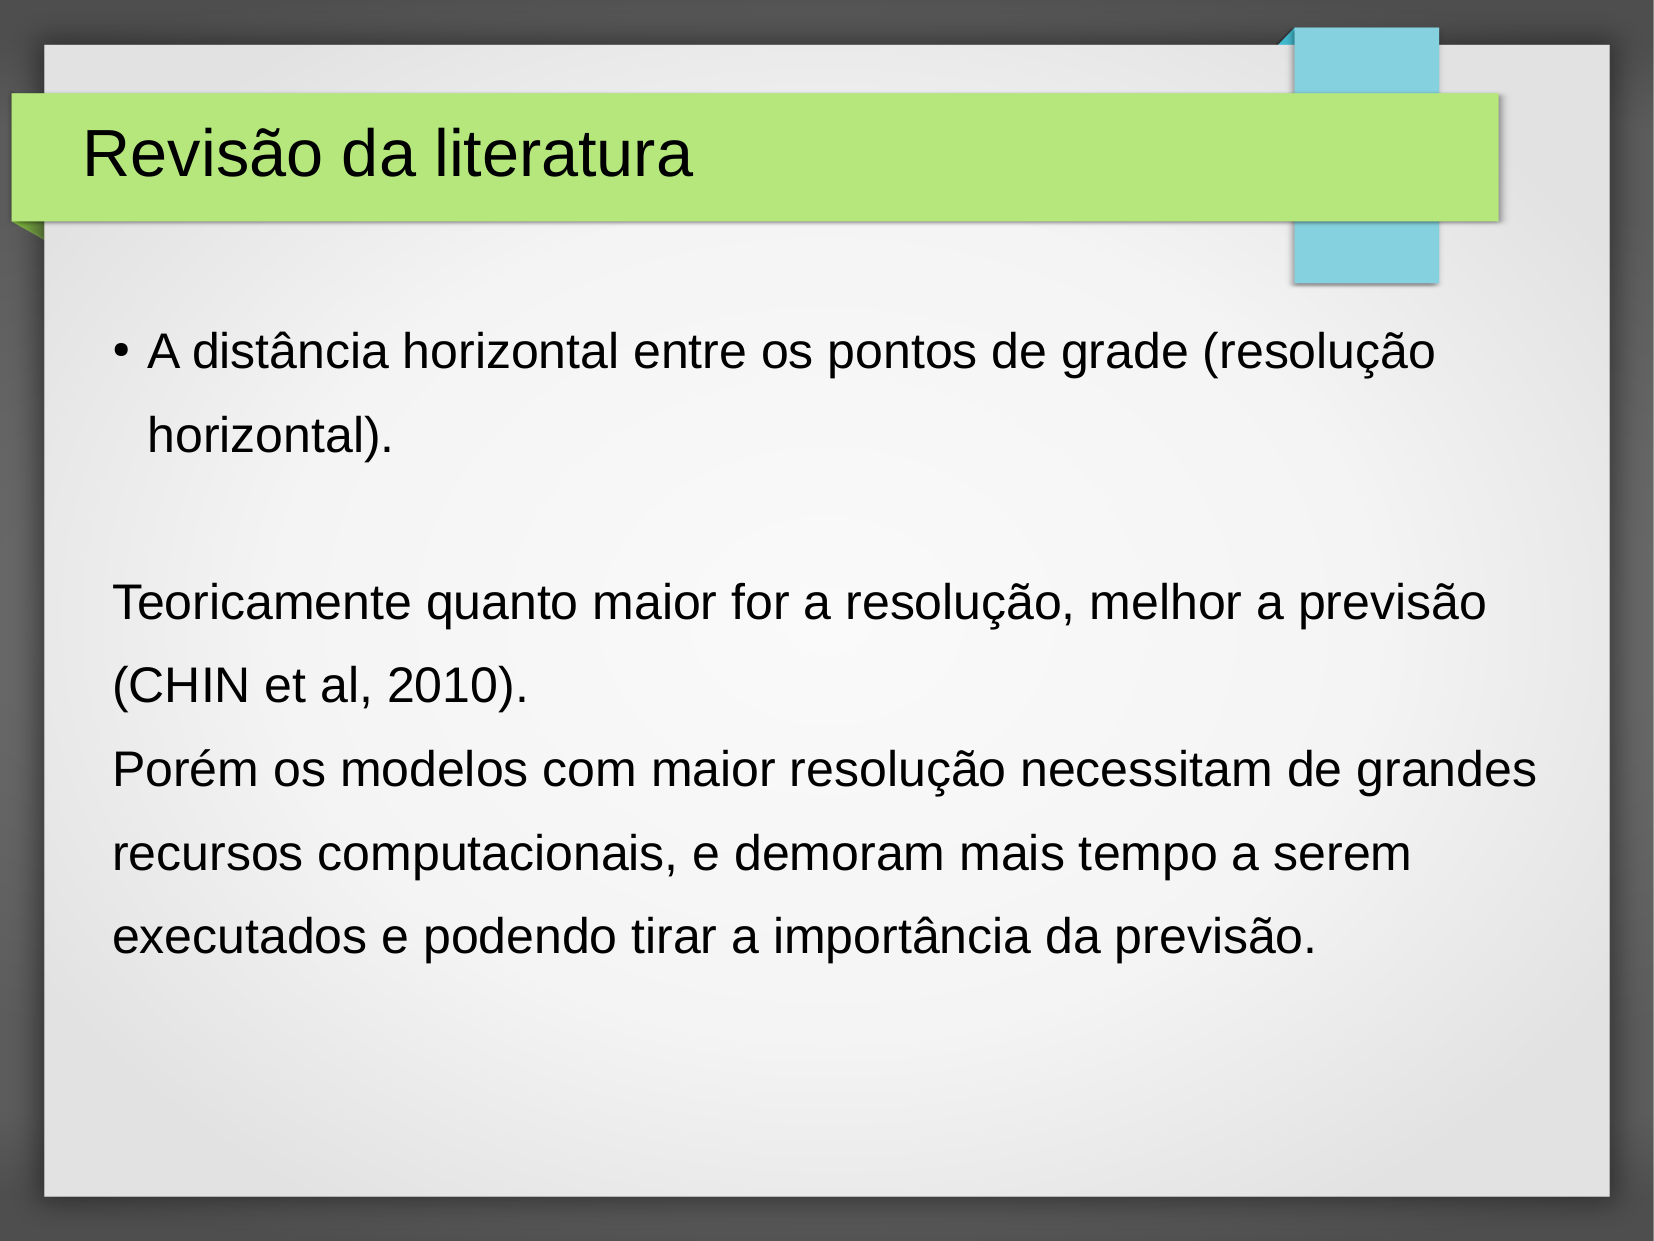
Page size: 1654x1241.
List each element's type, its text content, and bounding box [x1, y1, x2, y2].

picture [0, 0, 1654, 1241]
list A distância horizontal entre os pontos de grade (resolução horizontal). Teoricamente quanto maior for a resolução, melhor a previsão (CHIN et al, 2010). Porém os modelos com maior resolução necessitam de grandes recursos computacionais, e demoram mais tempo a serem executados e podendo tirar a importância da previsão. [82, 295, 1571, 1015]
title Revisão da literatura [82, 94, 1264, 213]
